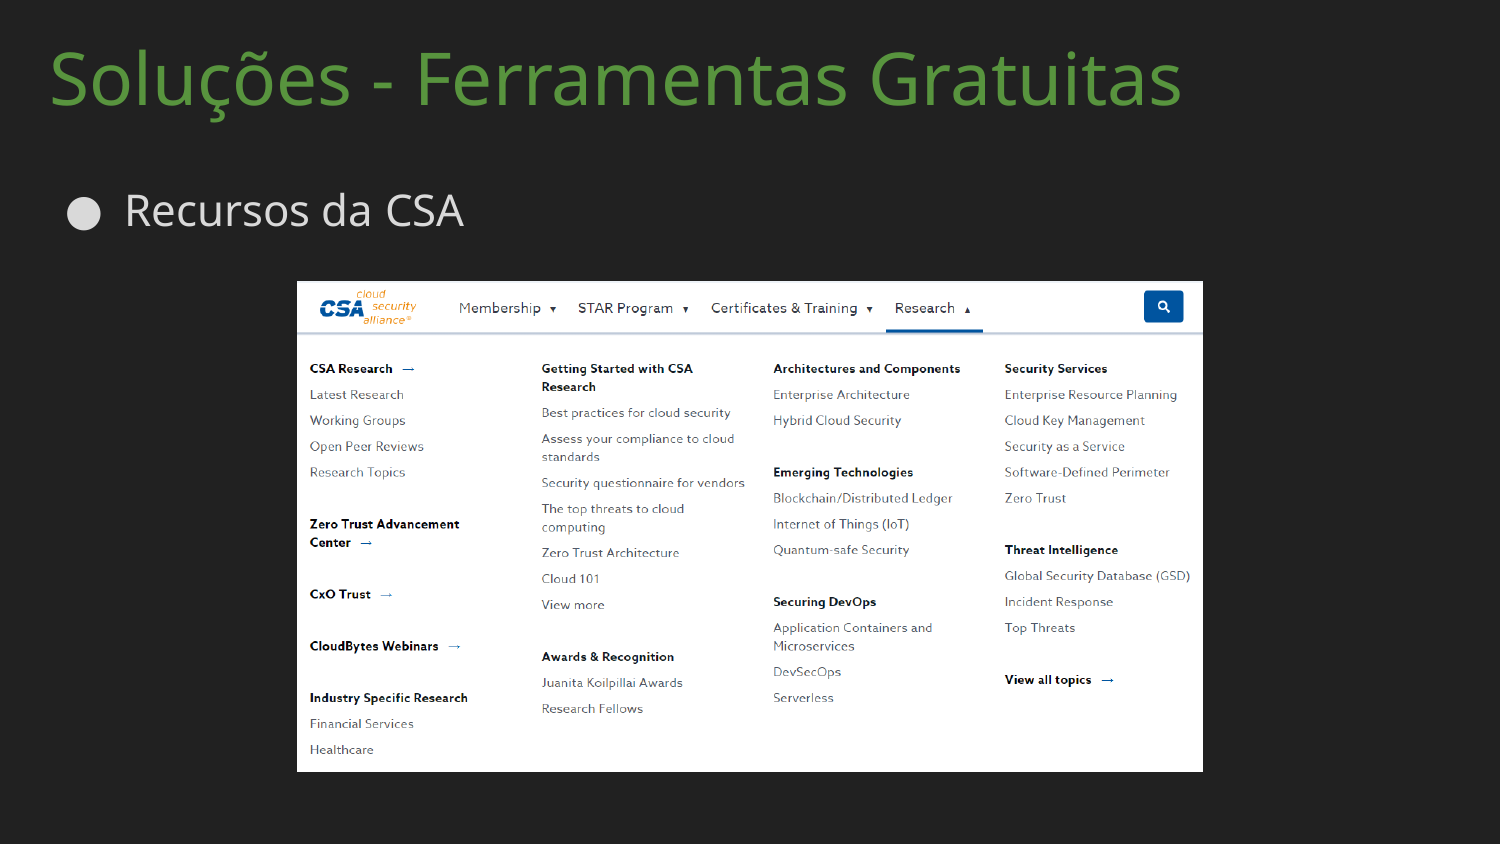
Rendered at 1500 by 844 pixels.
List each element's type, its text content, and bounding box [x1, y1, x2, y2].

title Soluções - Ferramentas Gratuitas [34, 17, 1432, 168]
picture [297, 281, 1203, 773]
text_box Recursos da CSA [34, 167, 1415, 461]
